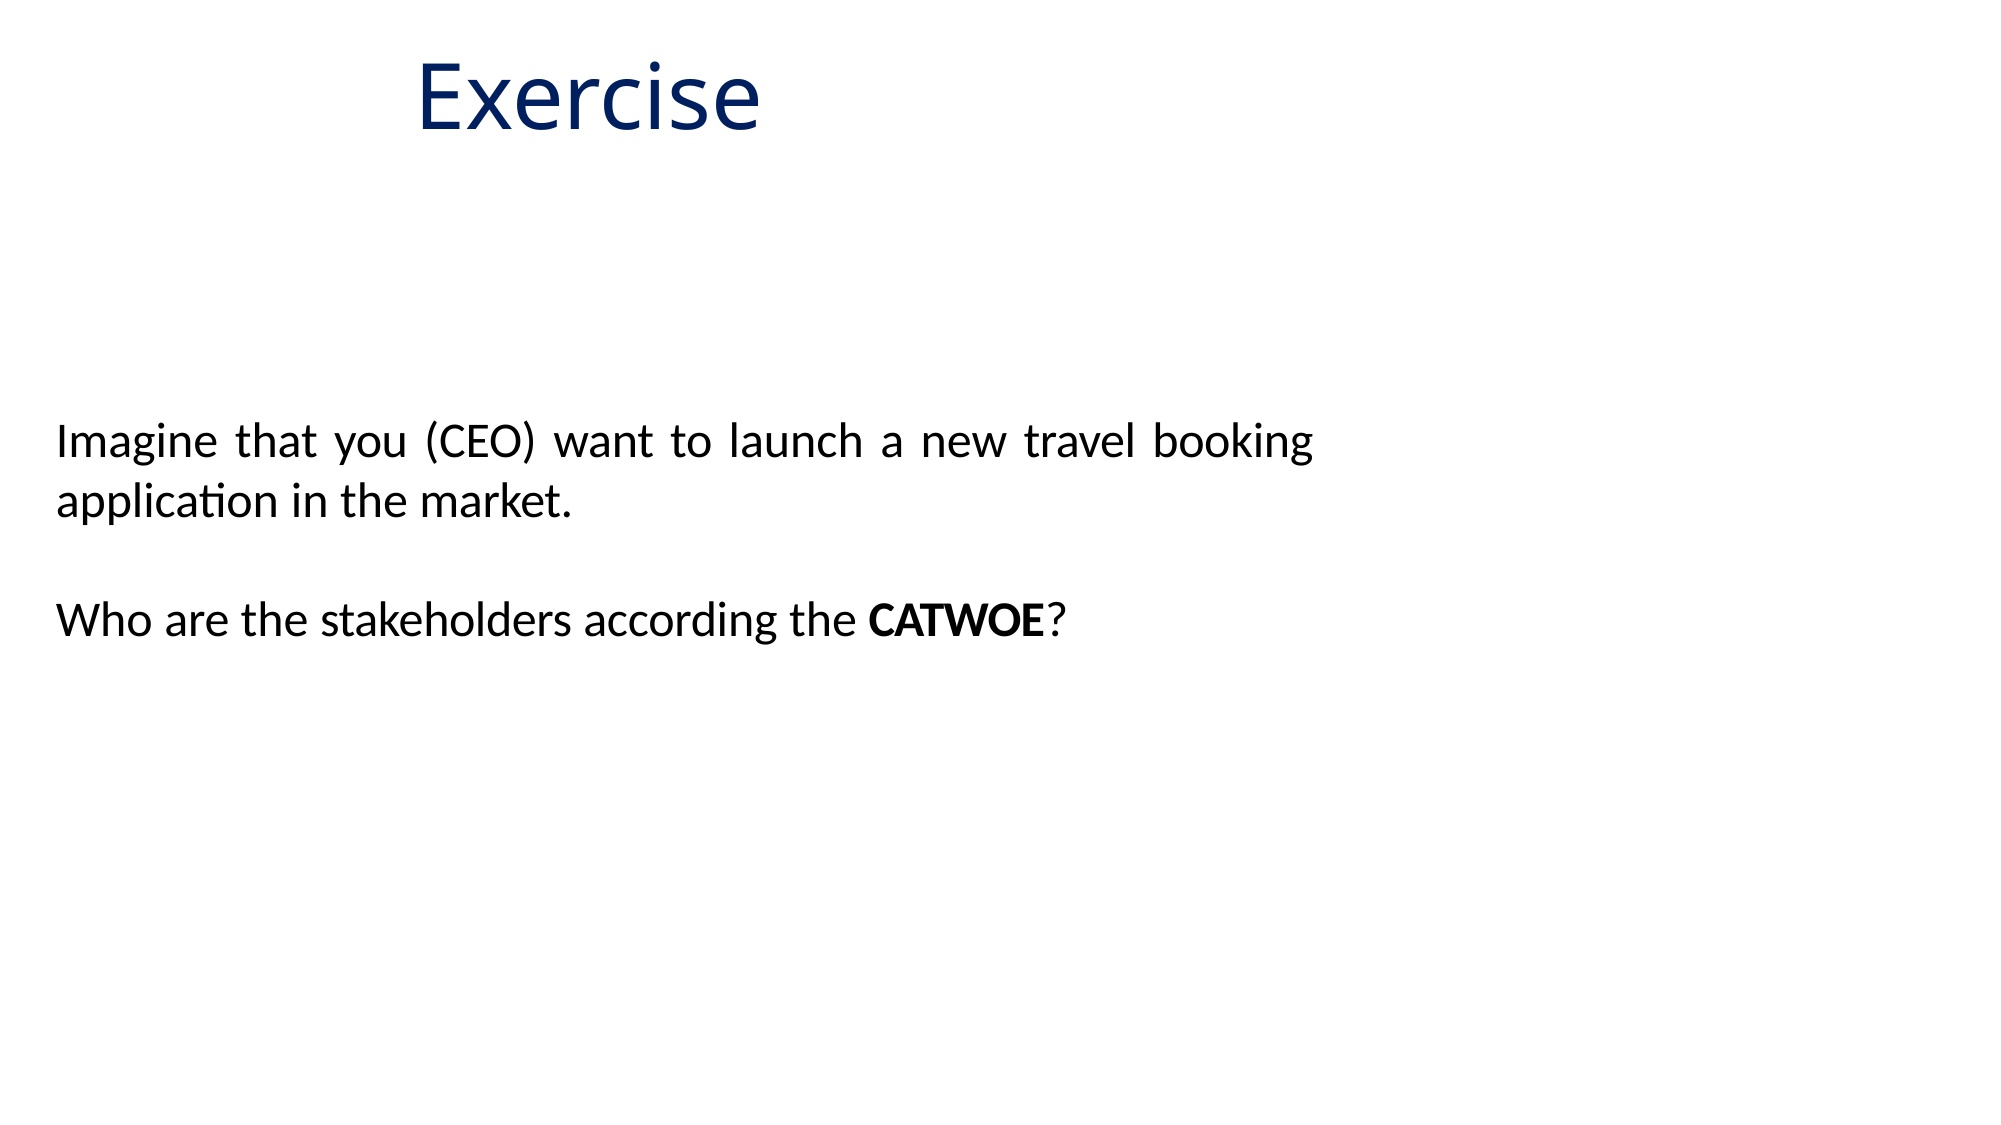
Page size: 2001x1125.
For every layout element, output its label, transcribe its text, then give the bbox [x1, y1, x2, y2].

title Exercise [387, 34, 1340, 149]
text_box Imagine that you (CEO) want to launch a new travel booking application in the market. Who are the stakeholders according the CATWOE? [53, 404, 1327, 649]
